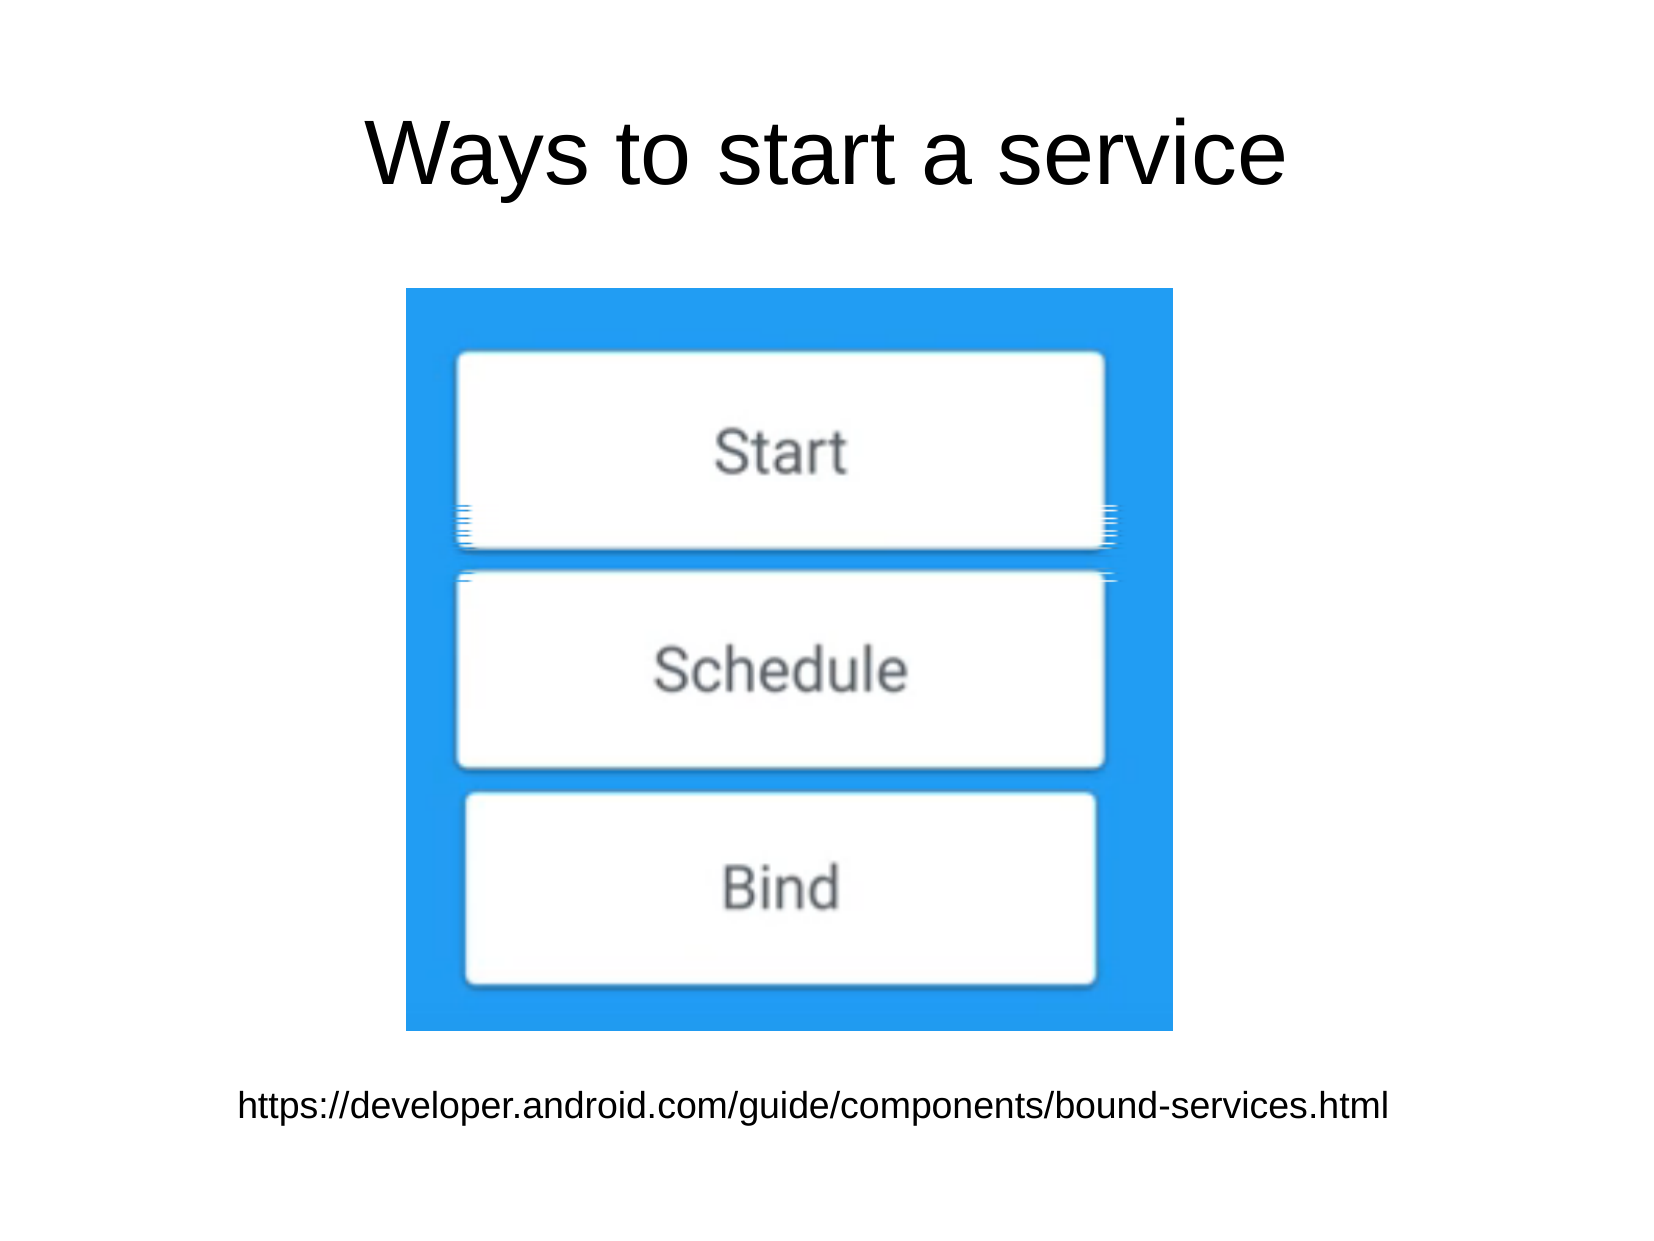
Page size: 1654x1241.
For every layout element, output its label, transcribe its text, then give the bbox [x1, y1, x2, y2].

title Ways to start a service [82, 49, 1571, 257]
picture [406, 288, 1173, 1031]
text_box https://developer.android.com/guide/components/bound-services.html [222, 1077, 1405, 1135]
